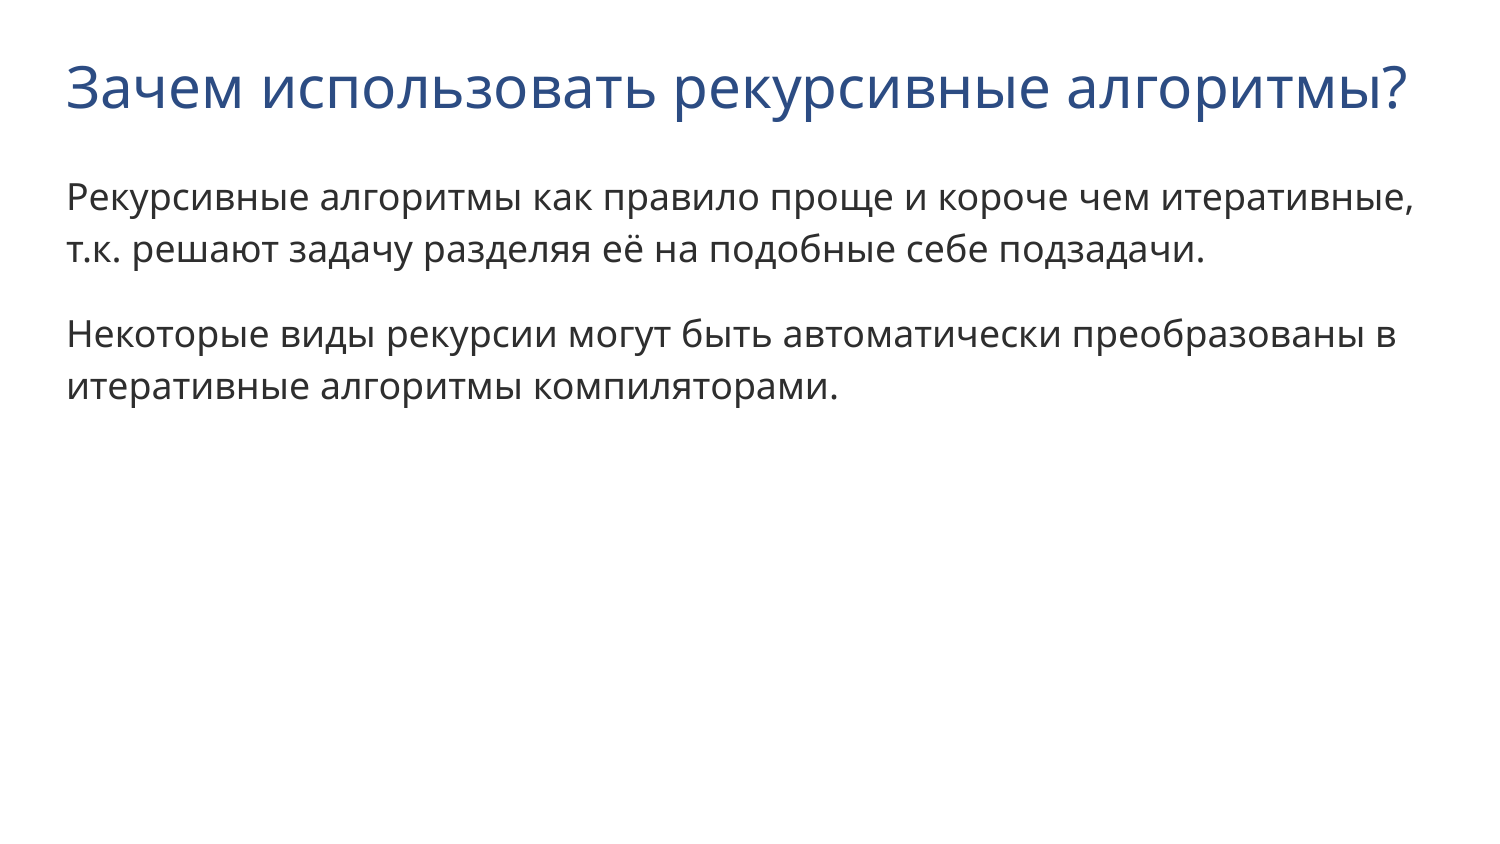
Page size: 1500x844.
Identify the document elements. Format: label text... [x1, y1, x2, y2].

title Зачем использовать рекурсивные алгоритмы? [51, 35, 1449, 130]
list Рекурсивные алгоритмы как правило проще и короче чем итеративные, т.к. решают задачу разделяя её на подобные себе подзадачи. Некоторые виды рекурсии могут быть автоматически преобразованы в итеративные алгоритмы компиляторами. [51, 151, 1449, 821]
